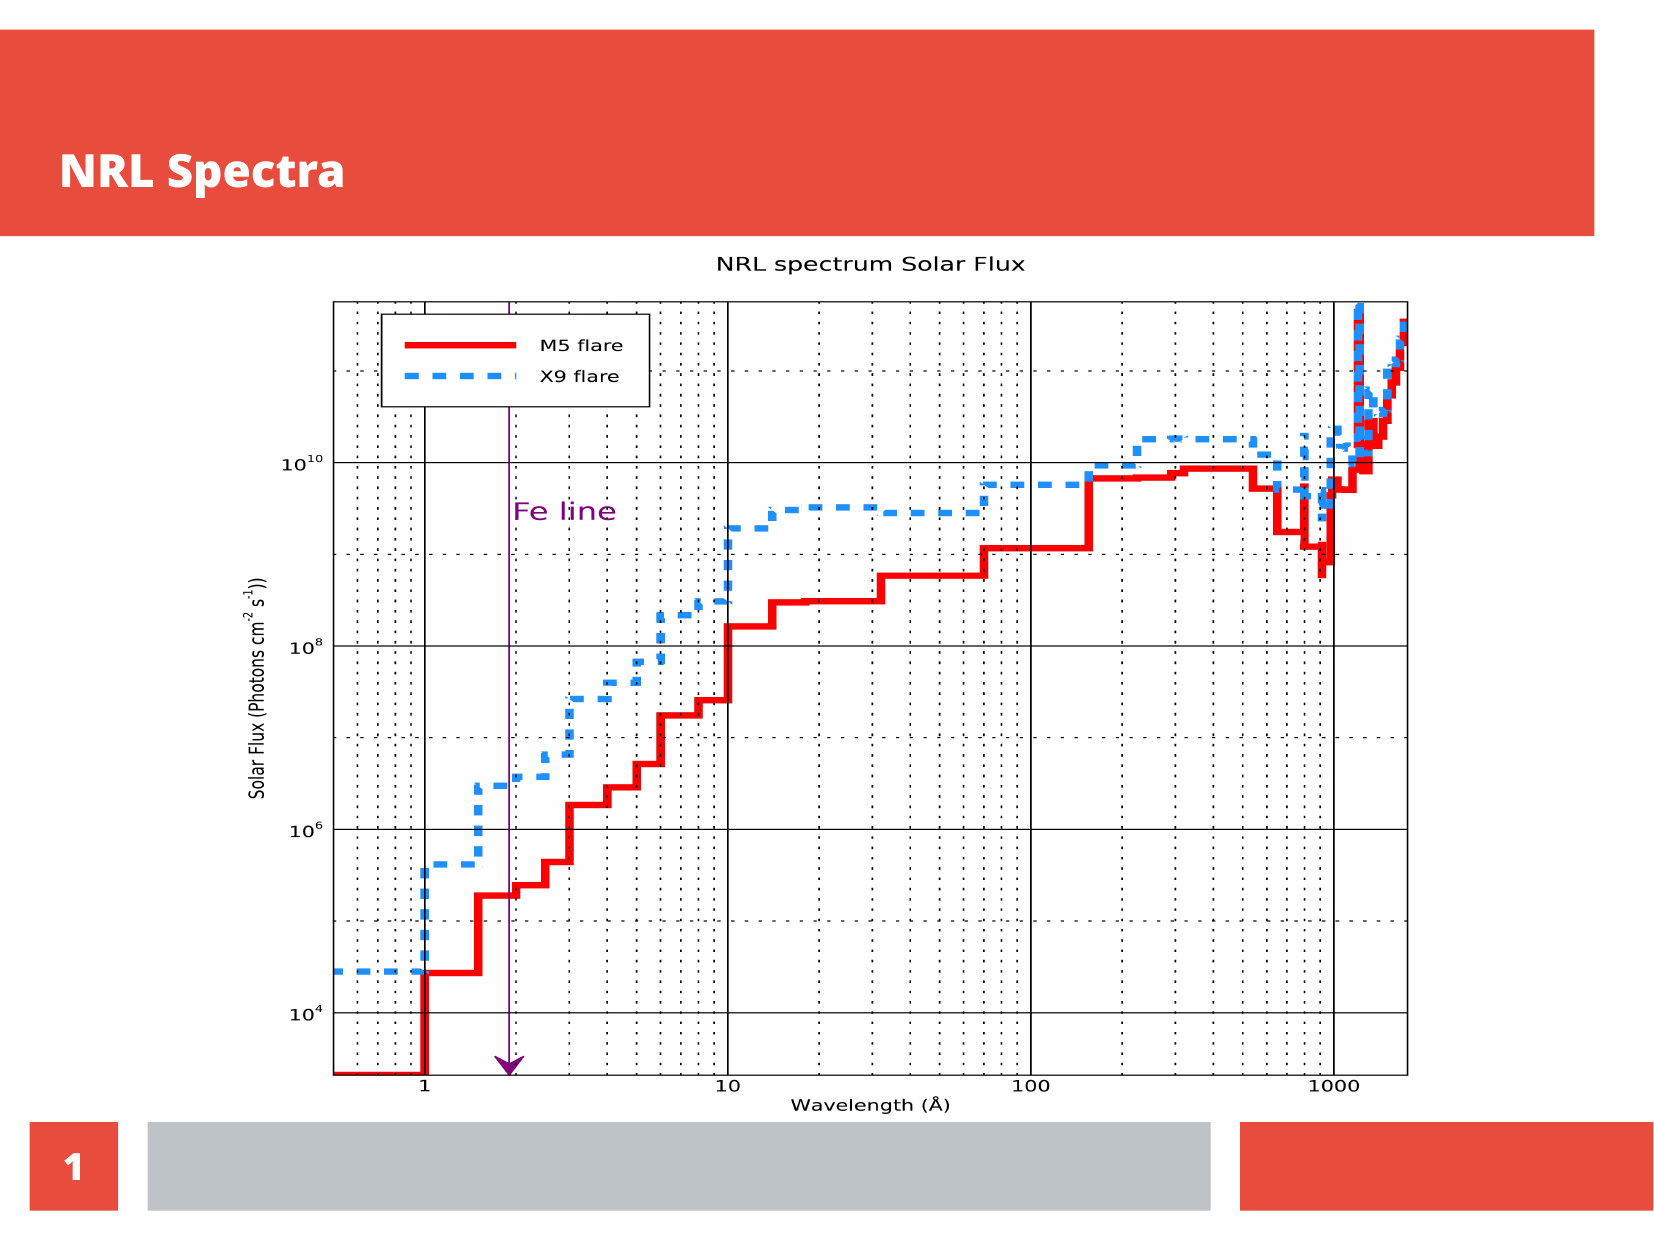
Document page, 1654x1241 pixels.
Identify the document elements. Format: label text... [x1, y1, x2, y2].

picture [240, 254, 1411, 1116]
title NRL Spectra [59, 59, 1595, 207]
